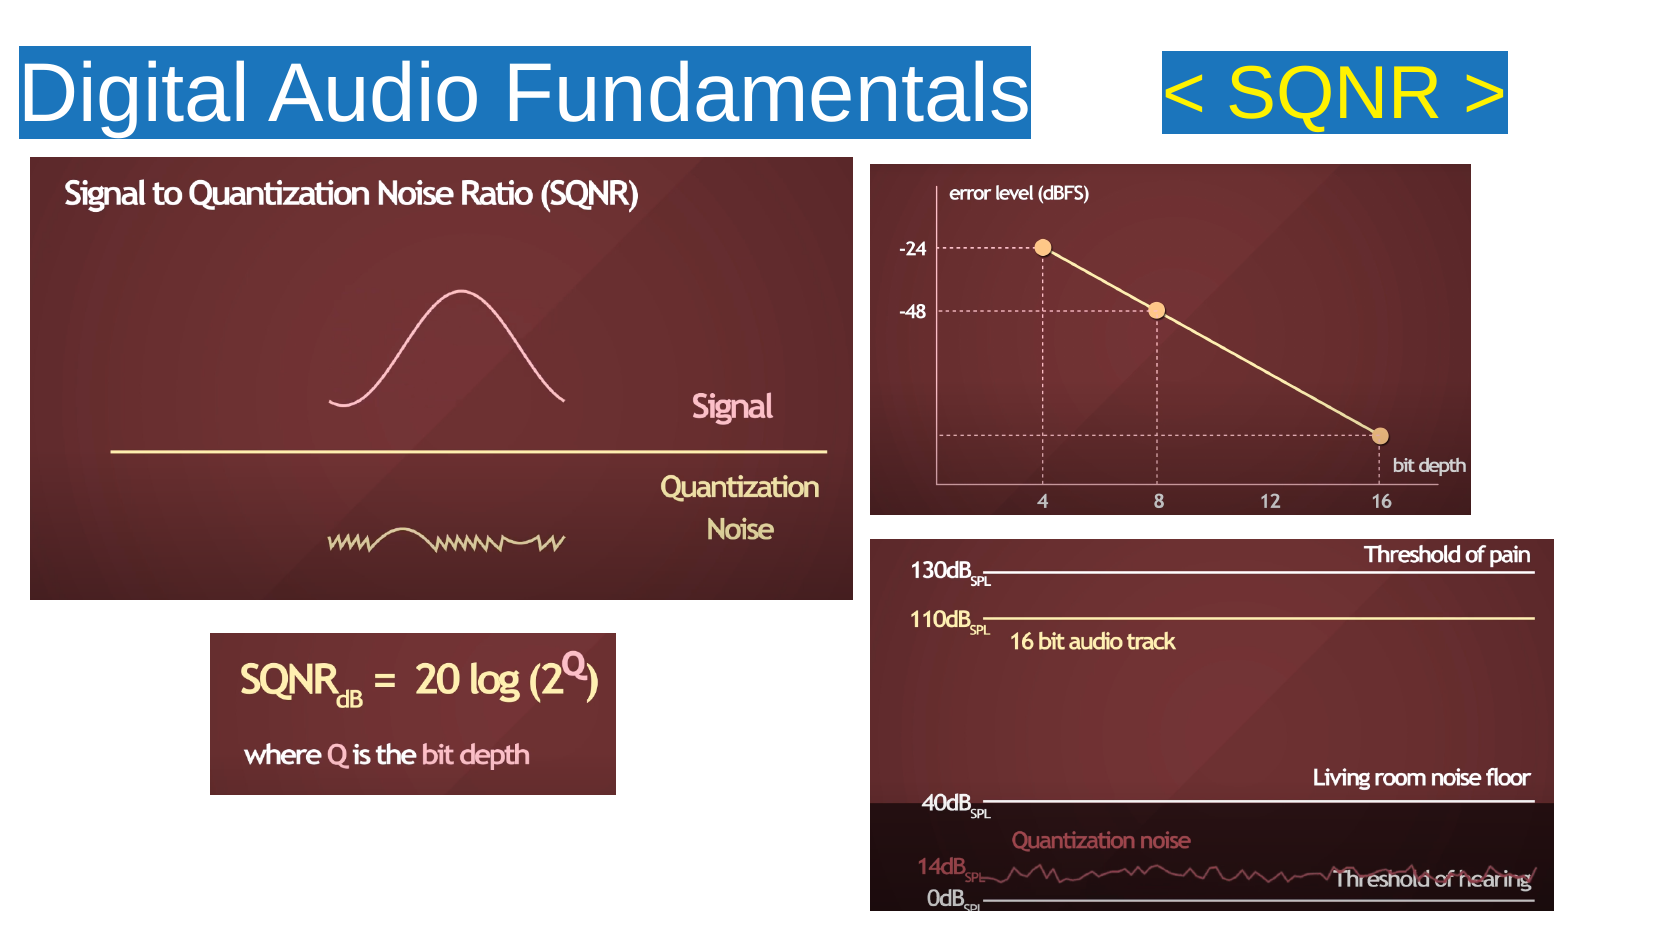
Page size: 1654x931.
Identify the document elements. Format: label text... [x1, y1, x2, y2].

picture [870, 539, 1554, 911]
picture [870, 164, 1471, 515]
picture [30, 157, 853, 601]
picture [210, 633, 616, 796]
title Digital Audio Fundamentals [15, 15, 1035, 171]
title < SQNR > [1035, 8, 1636, 177]
